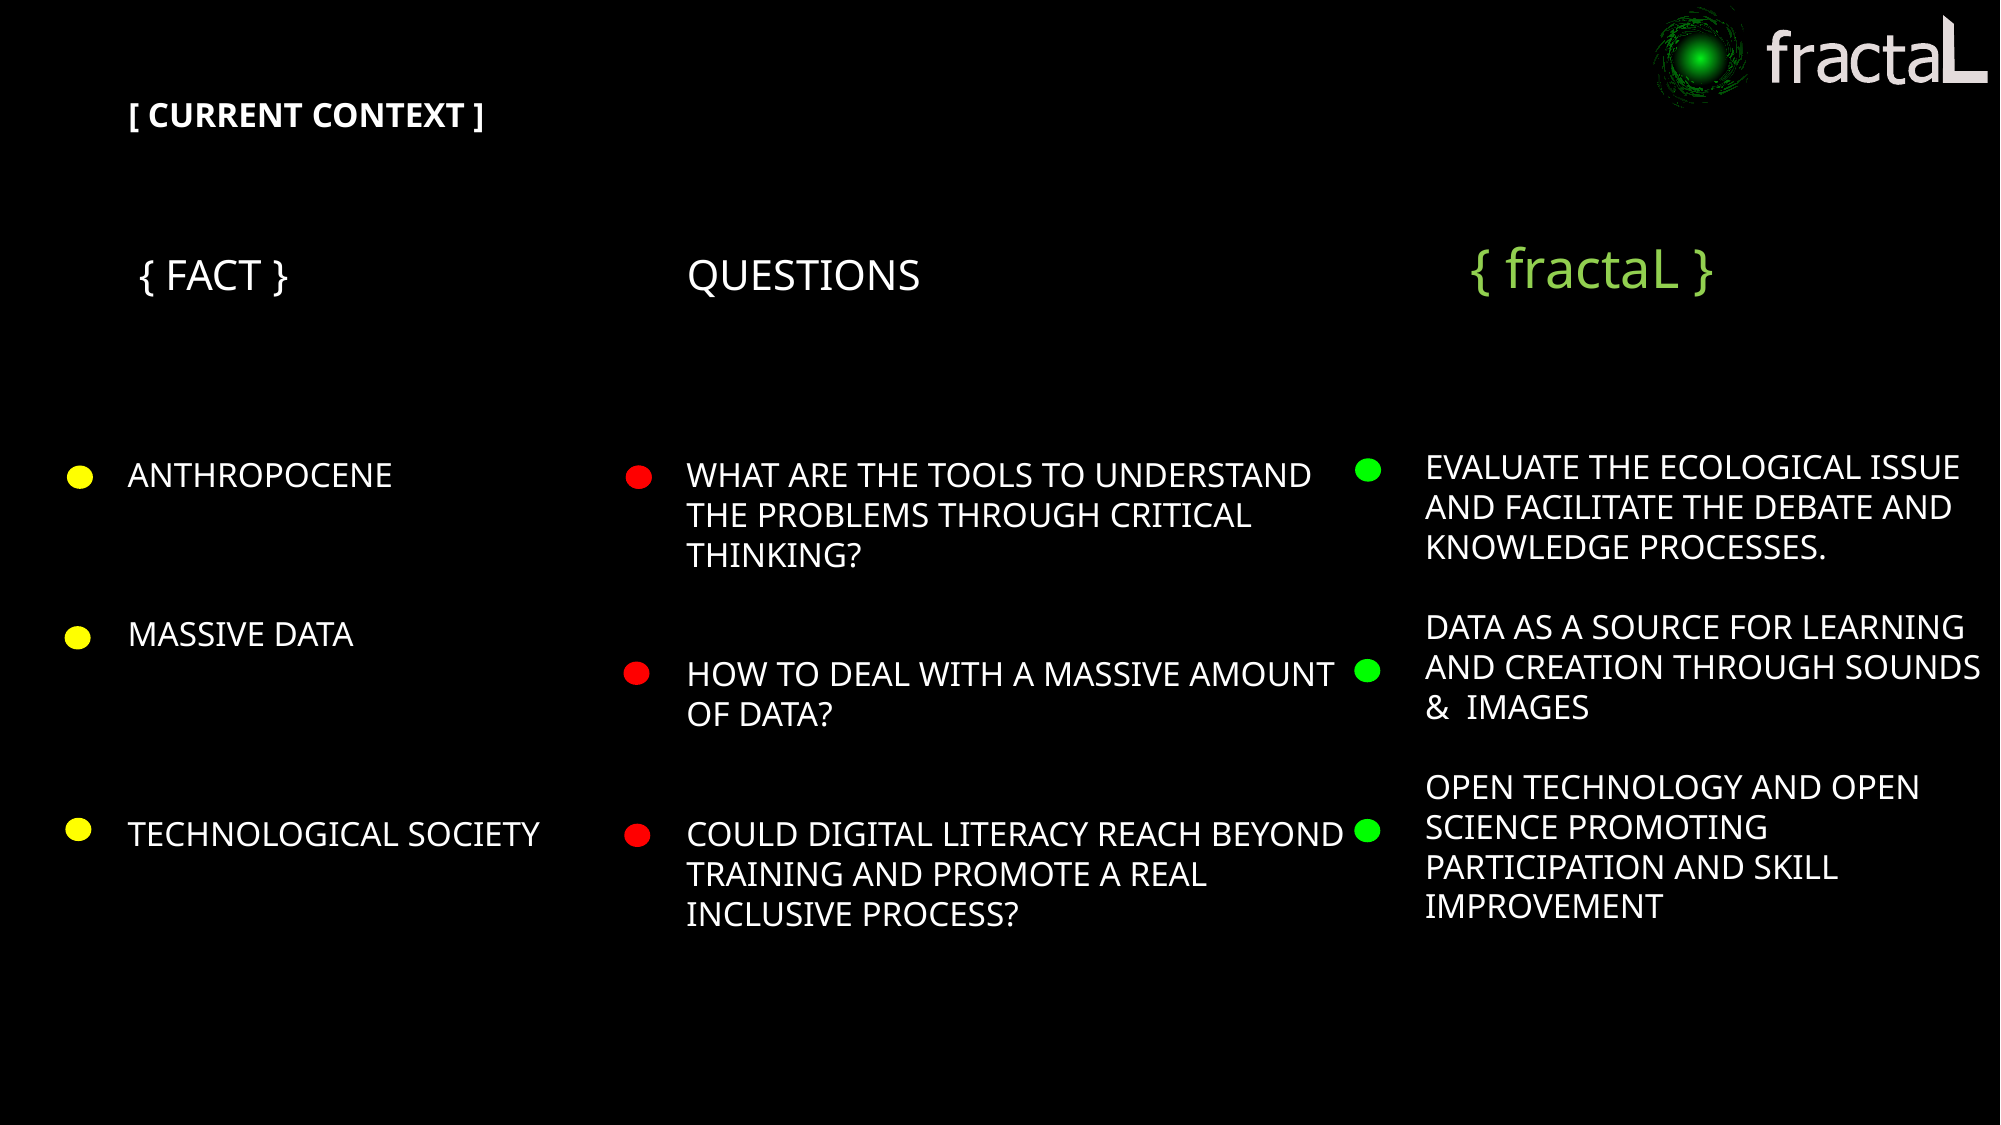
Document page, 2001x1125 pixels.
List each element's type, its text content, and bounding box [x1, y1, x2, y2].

text_box [625, 824, 650, 846]
text_box QUESTIONS [565, 167, 1042, 386]
text_box [ current context ] [52, 86, 570, 142]
text_box { fractaL } [1354, 161, 1831, 380]
text_box [624, 662, 649, 684]
picture [1653, 5, 1988, 108]
text_box ANTHROPOCENE MASSIVE DATA TECHNOLOGICAL SOCIETY [112, 446, 613, 861]
text_box WHAT ARE THE TOOLS TO UNDERSTAND THE PROBLEMS THROUGH CRITICAL THINKING? HOW TO DEAL WITH A MASSIVE AMOUNT OF DATA? COULD DIGITAL LITERACY REACH BEYOND TRAINING AND PROMOTE A REAL INCLUSIVE PROCESS? [671, 446, 1382, 941]
text_box [626, 466, 651, 488]
text_box [65, 627, 90, 649]
text_box [66, 818, 91, 841]
text_box [67, 466, 92, 488]
text_box { FACT } [13, 167, 414, 386]
text_box EVALUATE THE ECOLOGICAL ISSUE AND FACILITATE THE DEBATE AND KNOWLEDGE PROCESSES. DATA AS A SOURCE FOR LEARNING AND CREATION THROUGH SOUNDS & IMAGES OPEN TECHNOLOGY AND OPEN SCIENCE PROMOTING PARTICIPATION AND SKILL IMPROVEMENT [1410, 439, 2000, 934]
